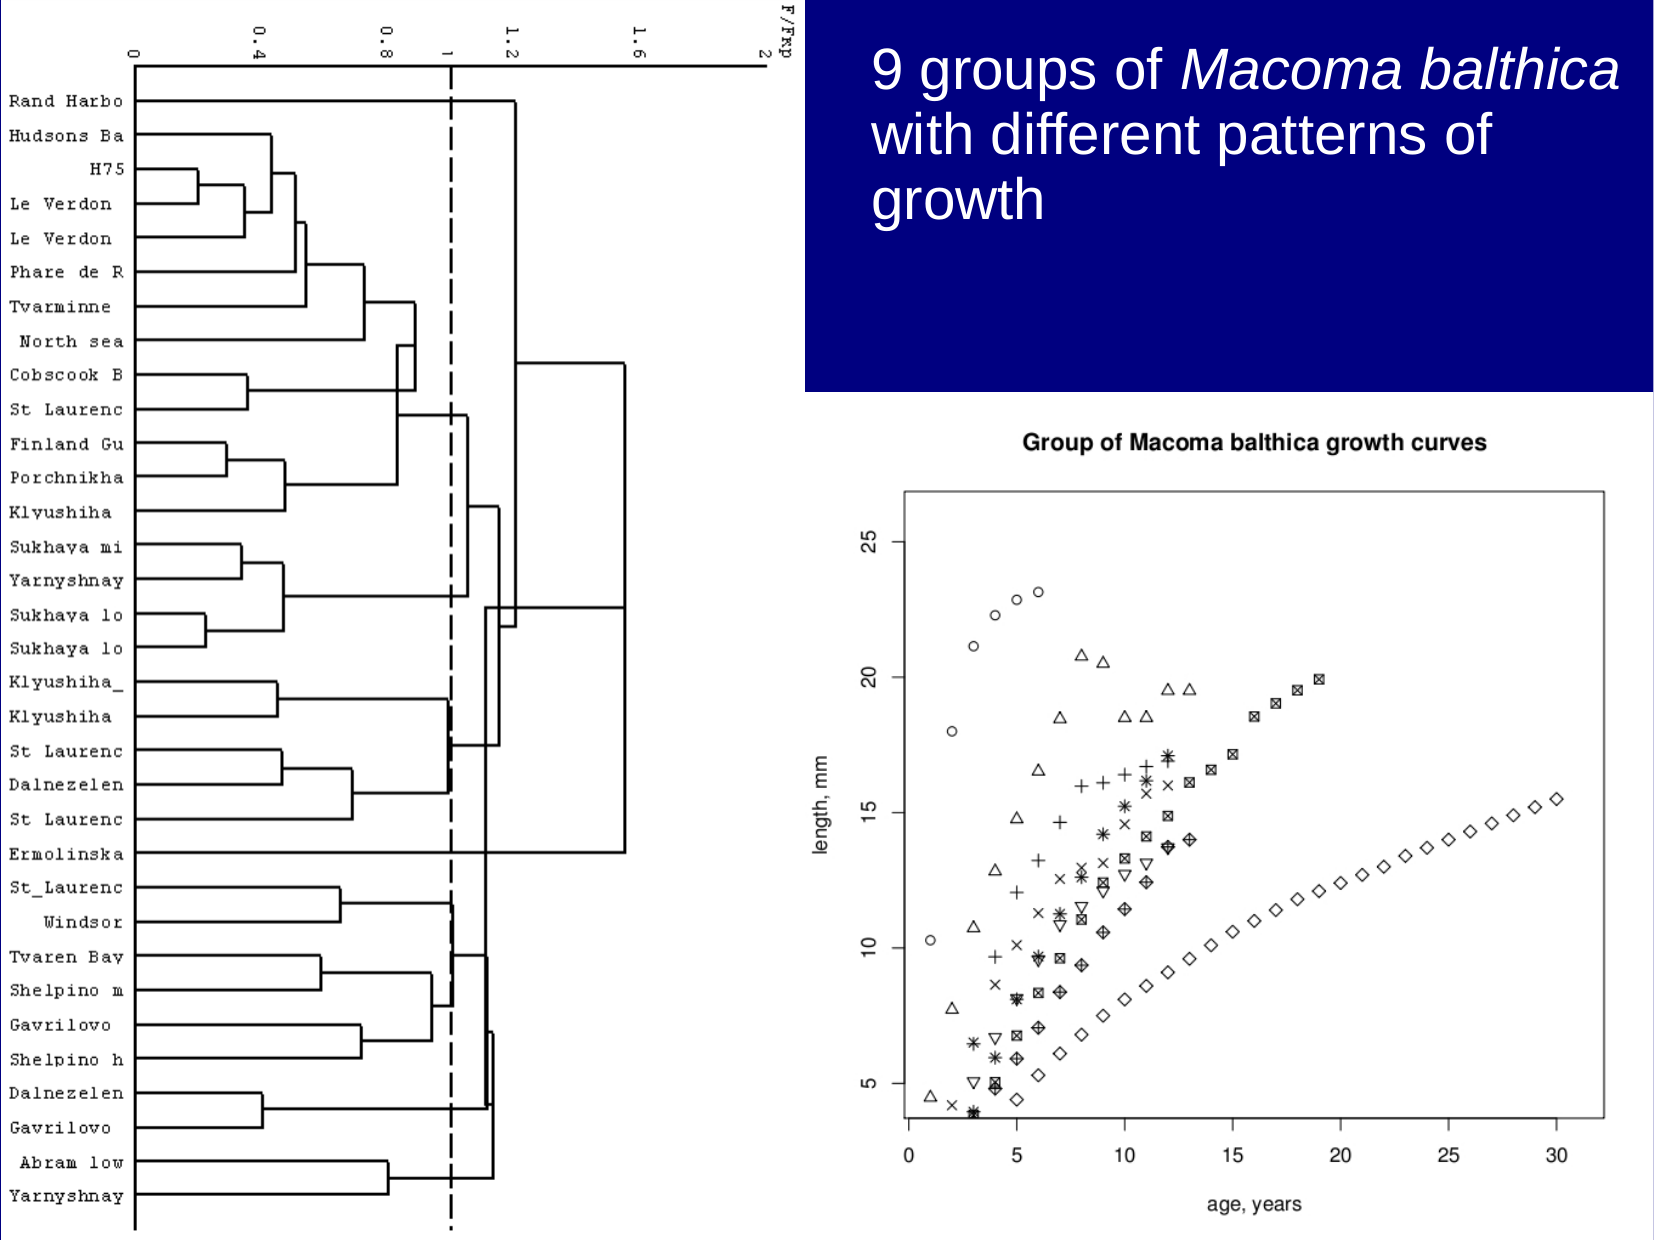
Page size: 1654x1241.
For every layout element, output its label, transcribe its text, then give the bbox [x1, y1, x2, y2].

text_box 9 groups of Macoma balthica with different patterns of growth [856, 29, 1654, 240]
picture [0, 0, 1654, 1241]
